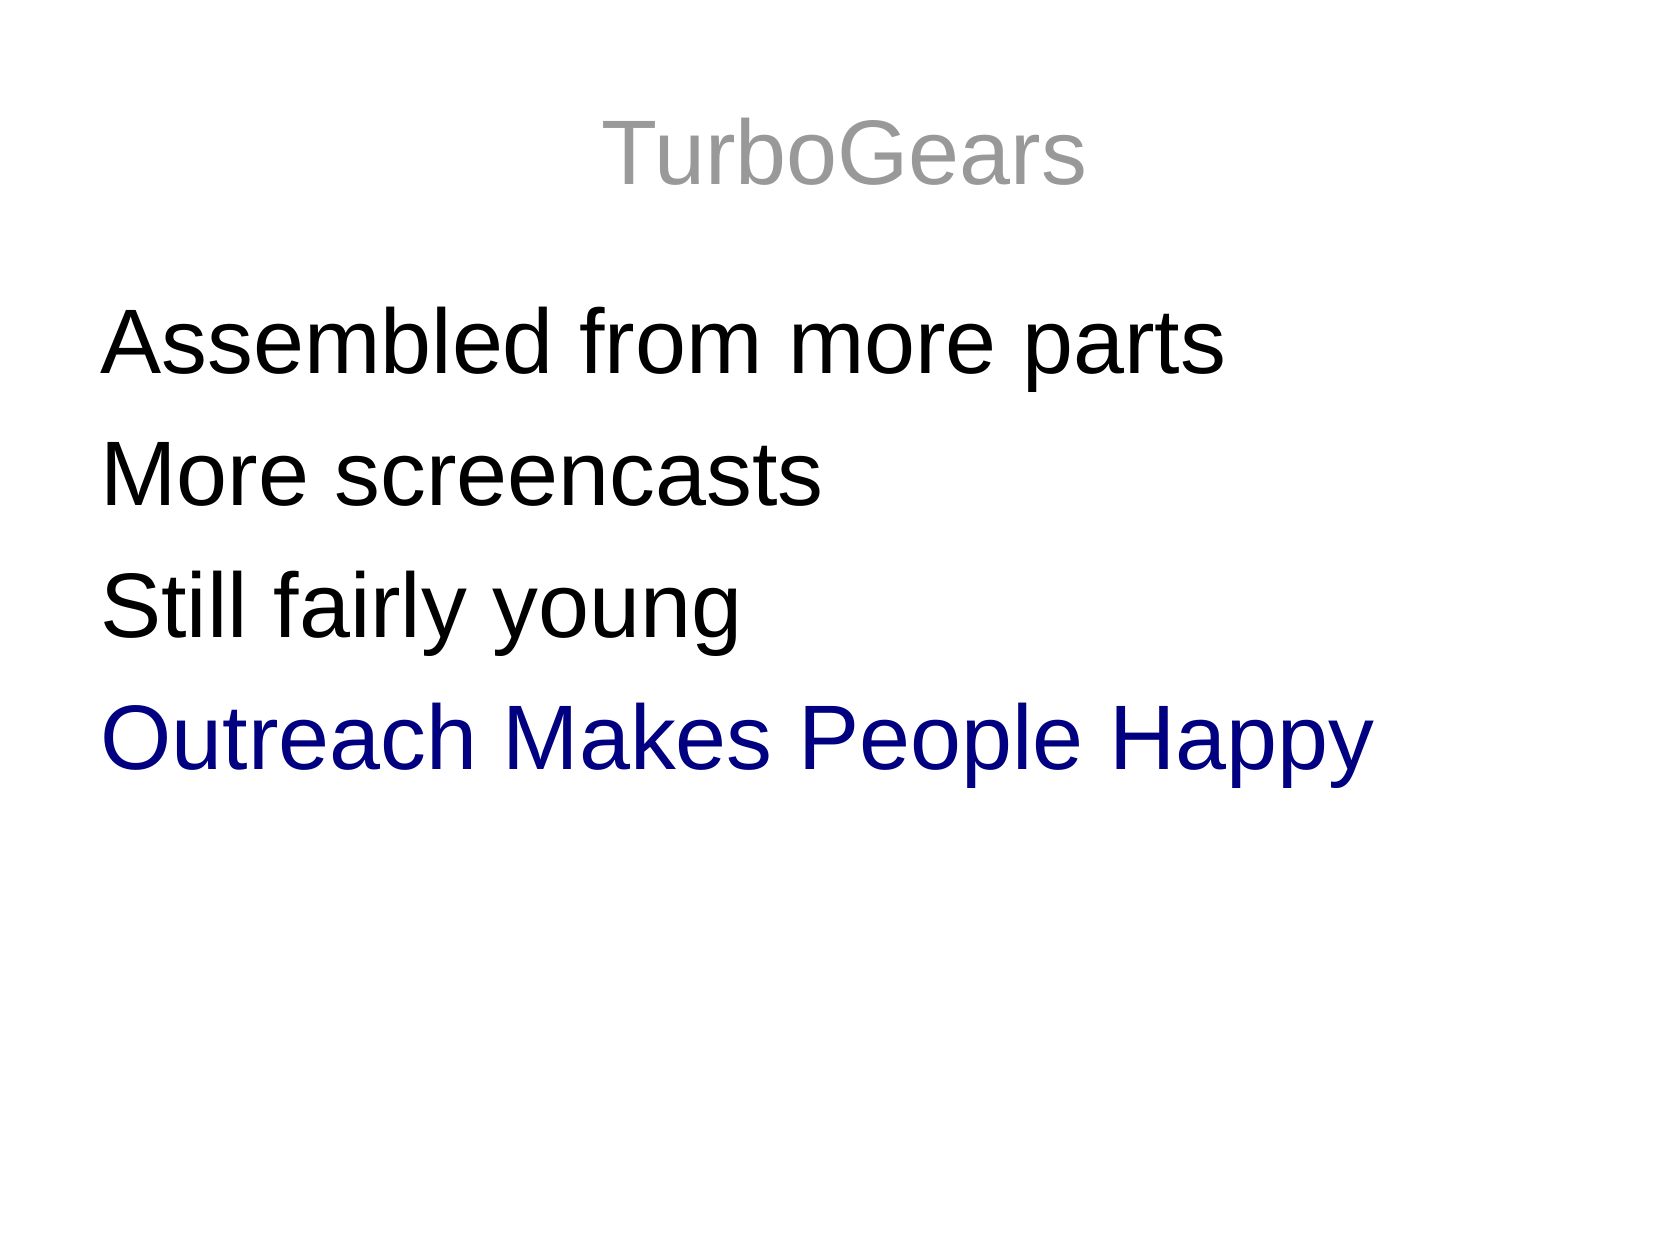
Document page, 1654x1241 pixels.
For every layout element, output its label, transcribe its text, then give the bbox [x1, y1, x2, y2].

title TurboGears [82, 49, 1571, 257]
list Assembled from more parts More screencasts Still fairly young Outreach Makes People Happy [82, 290, 1571, 1094]
